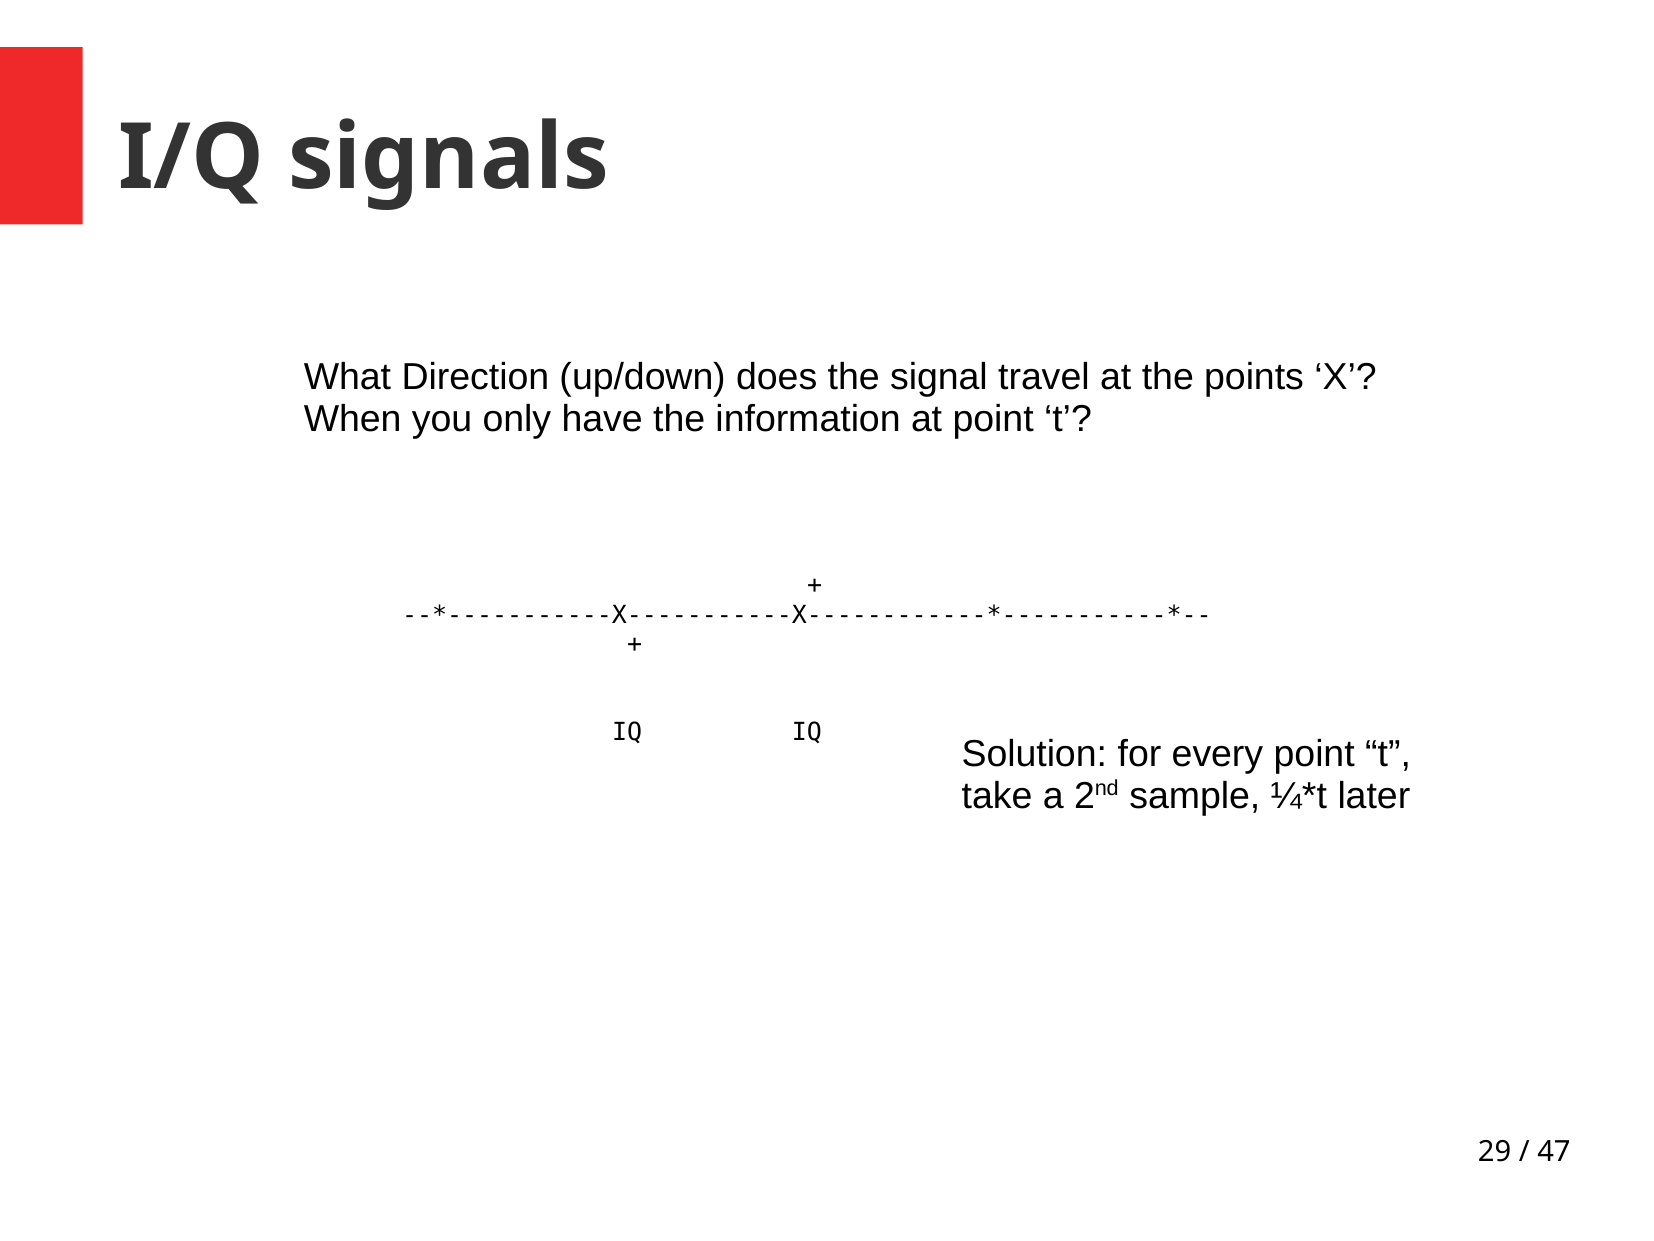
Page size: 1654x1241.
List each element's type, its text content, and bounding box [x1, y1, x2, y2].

text_box What Direction (up/down) does the signal travel at the points ‘X’? When you only have the information at point ‘t’? [289, 348, 1393, 447]
text_box + --*-----------X-----------X------------*-----------*-- + IQ IQ [387, 445, 1276, 901]
text_box Solution: for every point “t”, take a 2nd sample, ¼*t later [946, 724, 1456, 871]
title I/Q signals [118, 49, 1571, 257]
